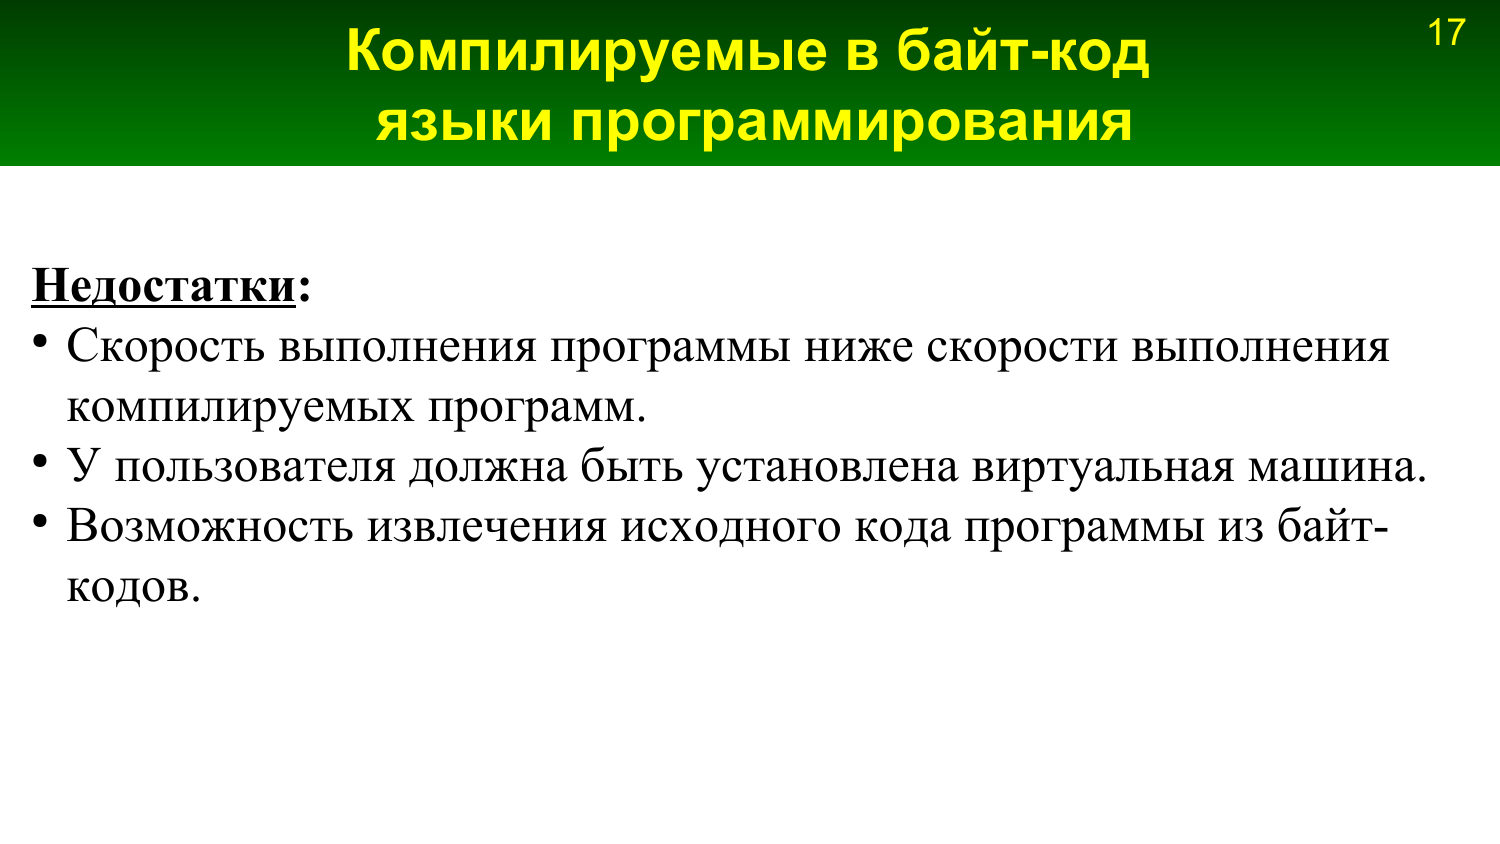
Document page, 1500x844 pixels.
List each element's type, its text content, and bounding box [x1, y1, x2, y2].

text_box Недостатки: Скорость выполнения программы ниже скорости выполнения компилируемых программ. У пользователя должна быть установлена виртуальная машина. Возможность извлечения исходного кода программы из байт-кодов. [16, 244, 1482, 745]
title Компилируемые в байт-код языки программирования [23, 0, 1489, 170]
